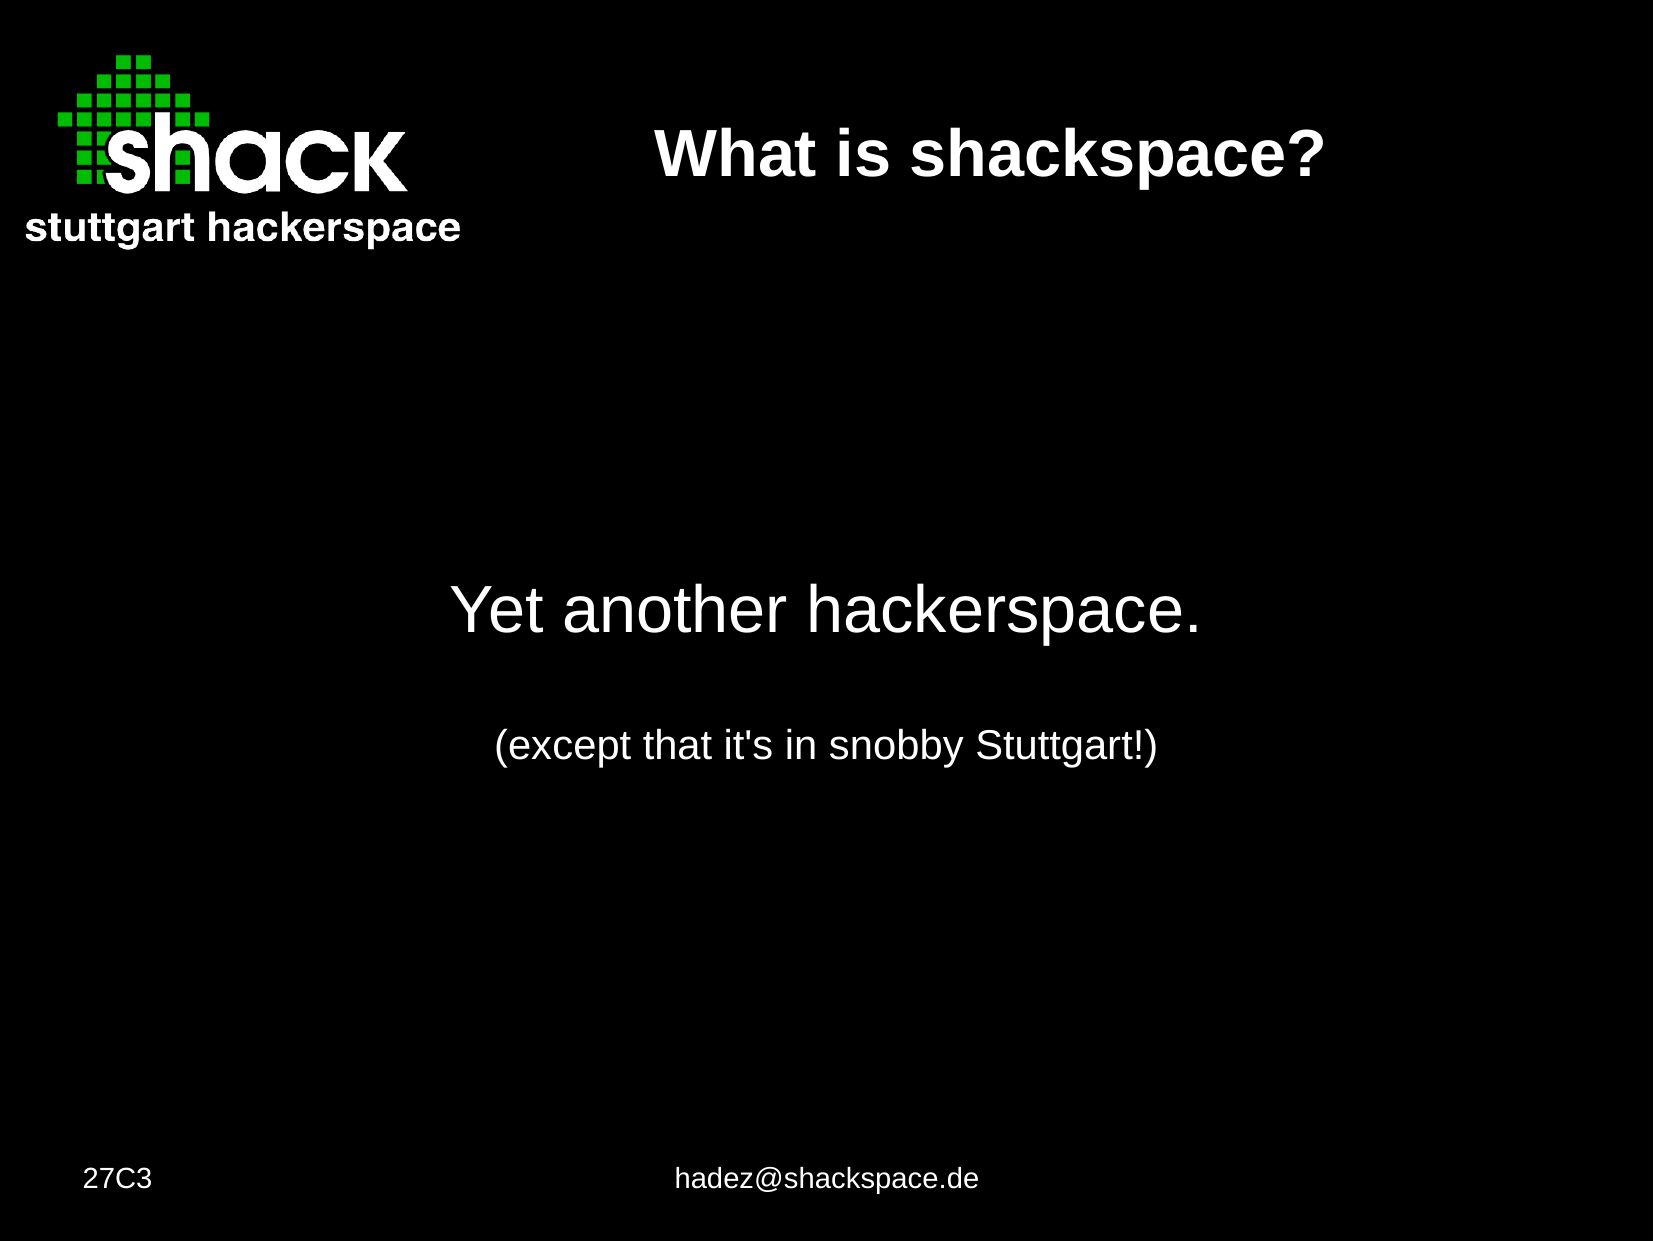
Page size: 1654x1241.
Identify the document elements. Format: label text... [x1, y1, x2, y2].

subtitle Yet another hackerspace. (except that it's in snobby Stuttgart!) [82, 297, 1571, 1118]
title What is shackspace? [412, 56, 1571, 250]
picture [8, 47, 477, 257]
